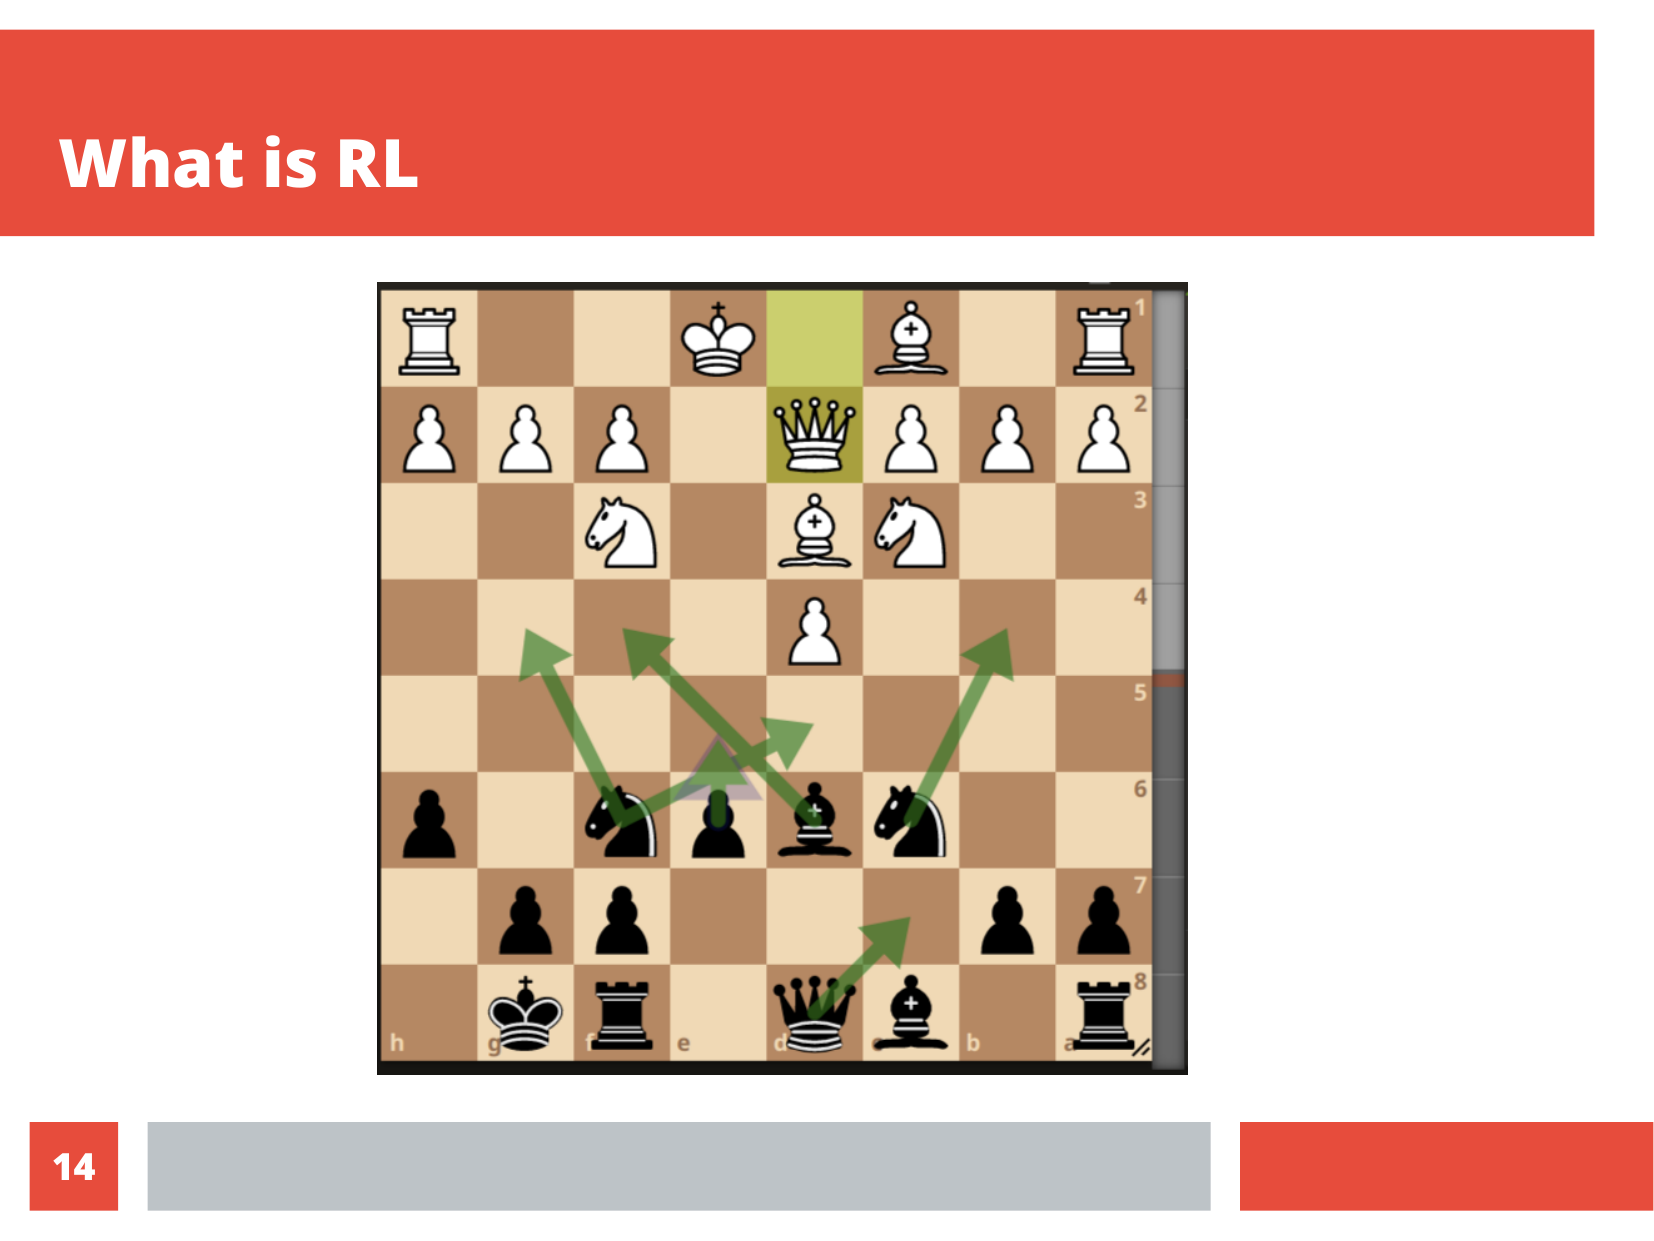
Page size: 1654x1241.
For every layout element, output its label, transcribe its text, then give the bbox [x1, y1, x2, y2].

title What is RL [59, 59, 1595, 207]
picture [377, 282, 1188, 1075]
